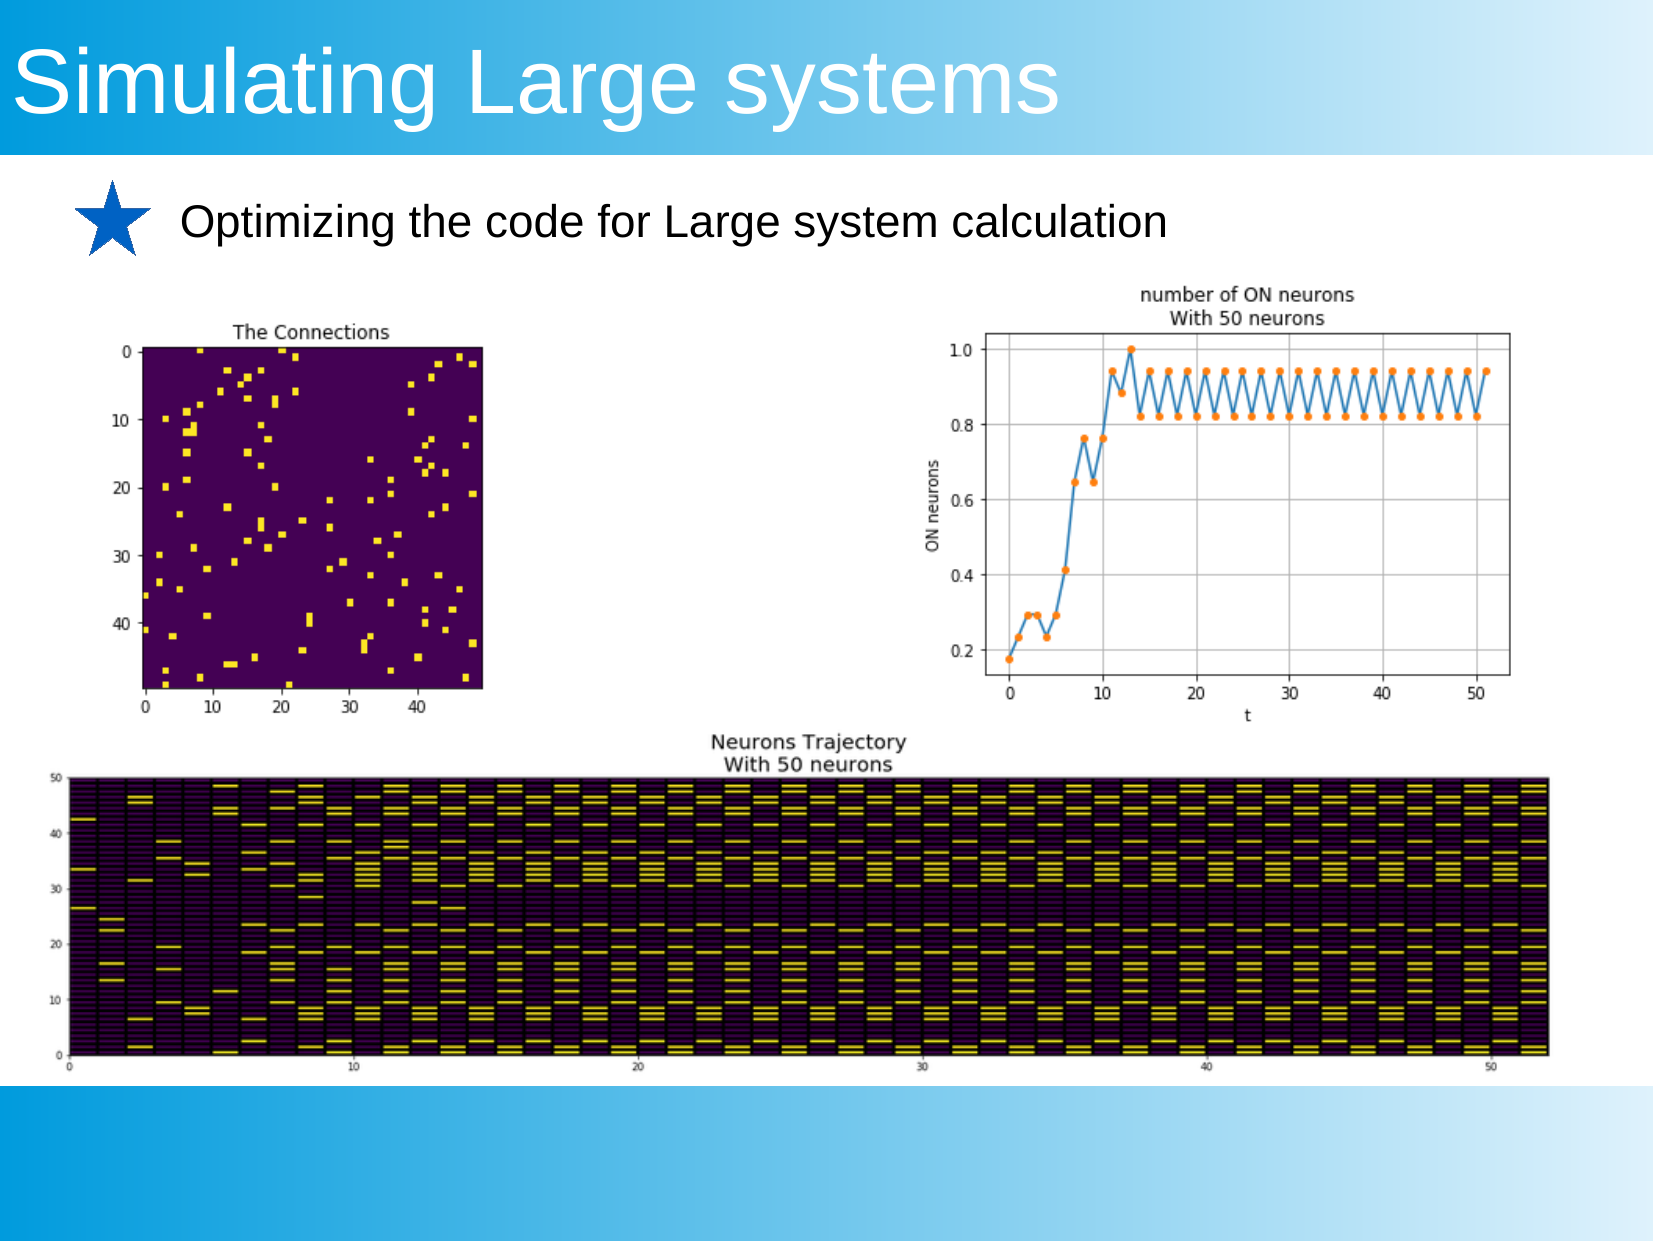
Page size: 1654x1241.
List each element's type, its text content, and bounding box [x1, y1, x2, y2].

picture [39, 269, 1561, 1080]
text_box Optimizing the code for Large system calculation [165, 188, 1471, 256]
text_box [75, 180, 151, 256]
title Simulating Large systems [11, 30, 1501, 135]
